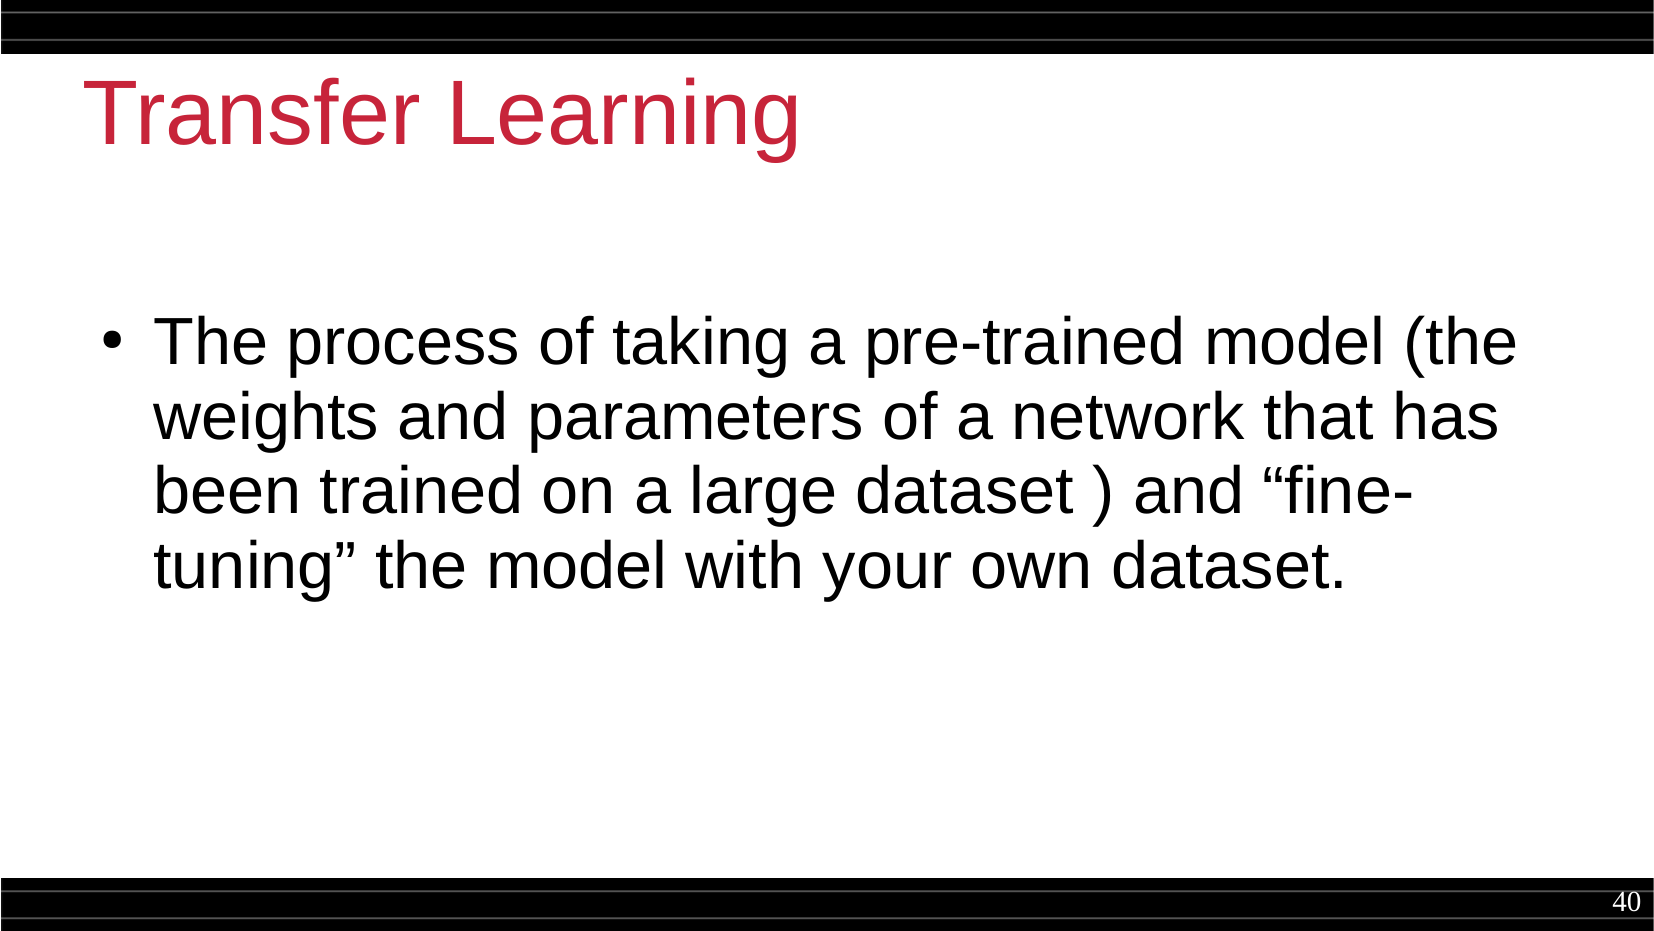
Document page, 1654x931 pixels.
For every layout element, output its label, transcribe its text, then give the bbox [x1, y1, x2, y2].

title Transfer Learning [82, 35, 1571, 191]
list The process of taking a pre-trained model (the weights and parameters of a network that has been trained on a large dataset ) and “fine-tuning” the model with your own dataset. [82, 199, 1571, 863]
picture [1, 878, 1654, 931]
picture [1, 0, 1654, 54]
